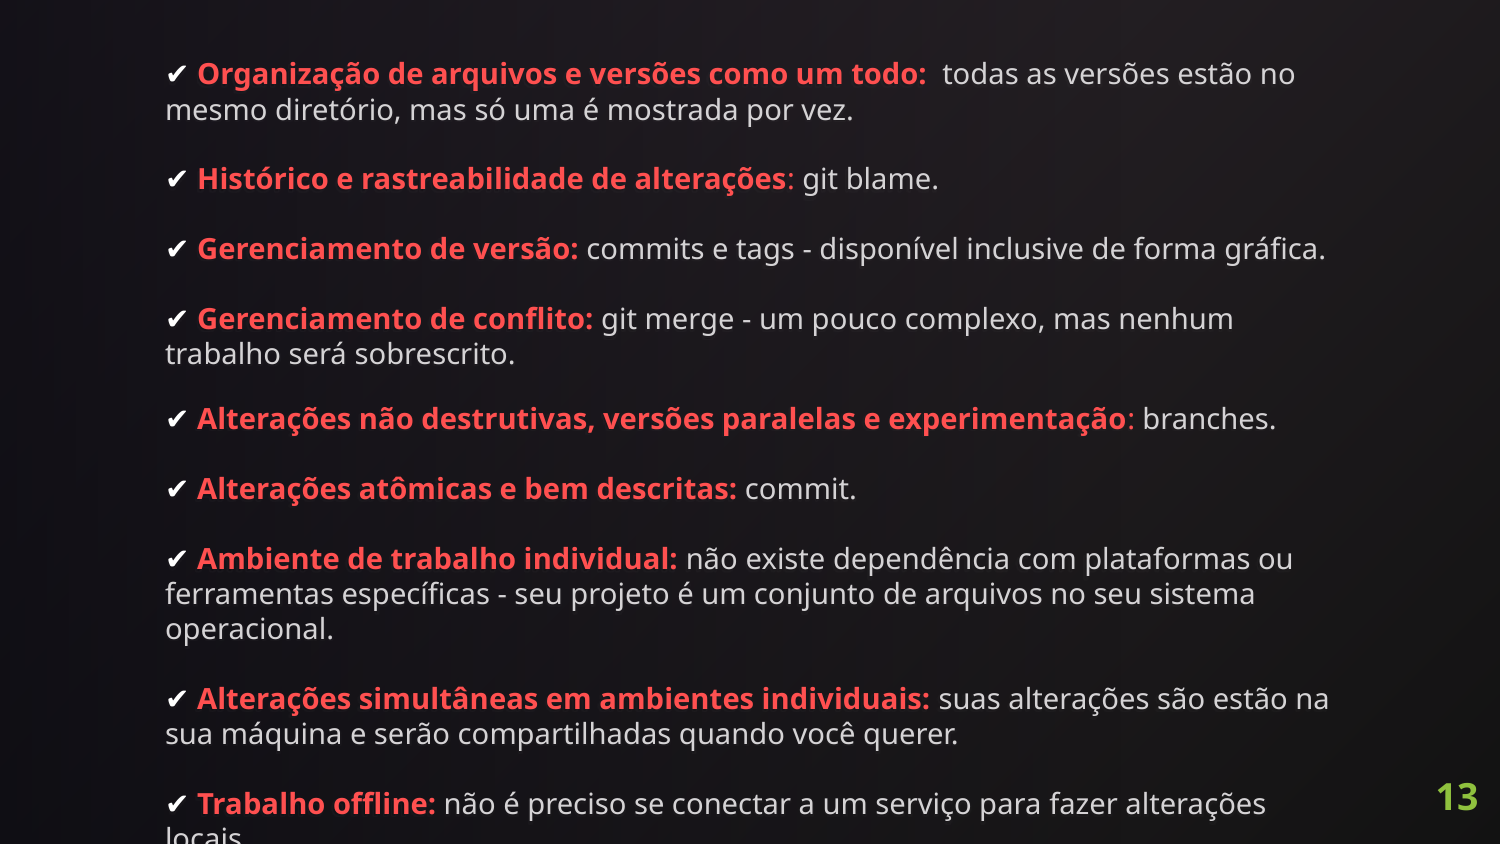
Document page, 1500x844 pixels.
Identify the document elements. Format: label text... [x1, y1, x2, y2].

slide_number <number> [1407, 752, 1494, 844]
list ✔️ Organização de arquivos e versões como um todo: todas as versões estão no mesmo diretório, mas só uma é mostrada por vez. ✔️ Histórico e rastreabilidade de alterações: git blame. ✔️ Gerenciamento de versão: commits e tags - disponível inclusive de forma gráfica. ✔️ Gerenciamento de conflito: git merge - um pouco complexo, mas nenhum trabalho será sobrescrito. ✔️ Alterações não destrutivas, versões paralelas e experimentação: branches. ✔️ Alterações atômicas e bem descritas: commit. ✔️ Ambiente de trabalho individual: não existe dependência com plataformas ou ferramentas específicas - seu projeto é um conjunto de arquivos no seu sistema operacional. ✔️ Alterações simultâneas em ambientes individuais: suas alterações são estão na sua máquina e serão compartilhadas quando você querer. ✔️ Trabalho offline: não é preciso se conectar a um serviço para fazer alterações locais. [75, 40, 1353, 844]
